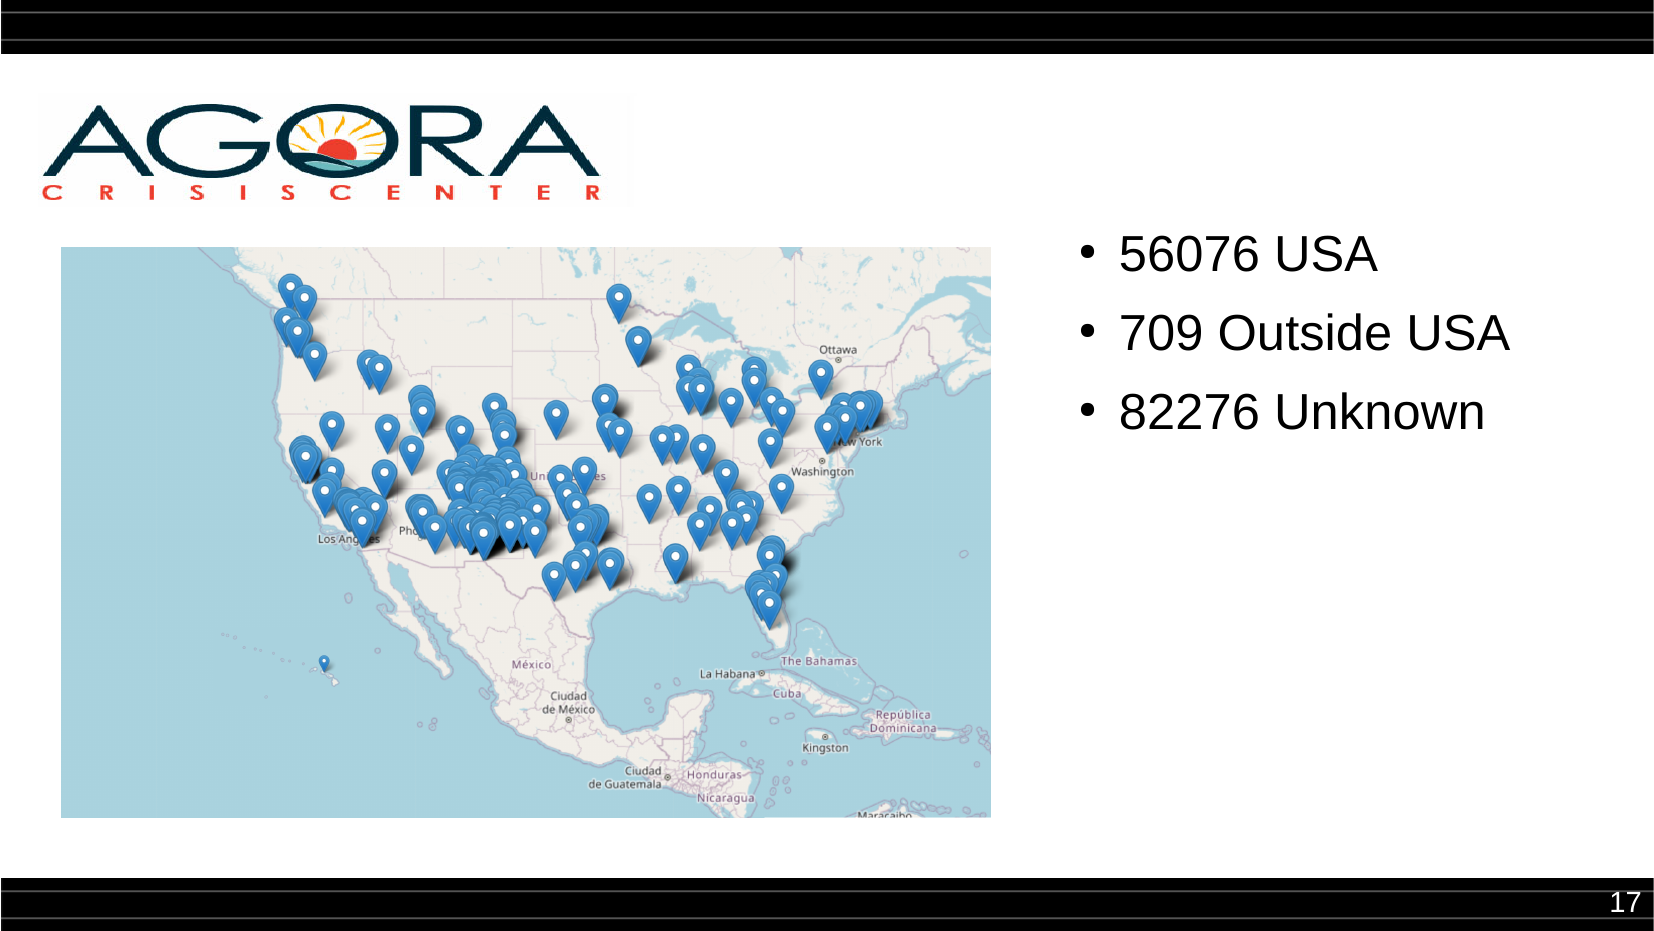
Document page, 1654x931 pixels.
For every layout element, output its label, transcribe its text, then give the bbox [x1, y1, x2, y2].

picture [0, 60, 676, 235]
list 56076 USA 709 Outside USA 82276 Unknown [1065, 225, 1541, 481]
picture [1, 878, 1654, 931]
picture [61, 247, 991, 819]
picture [1, 0, 1654, 54]
